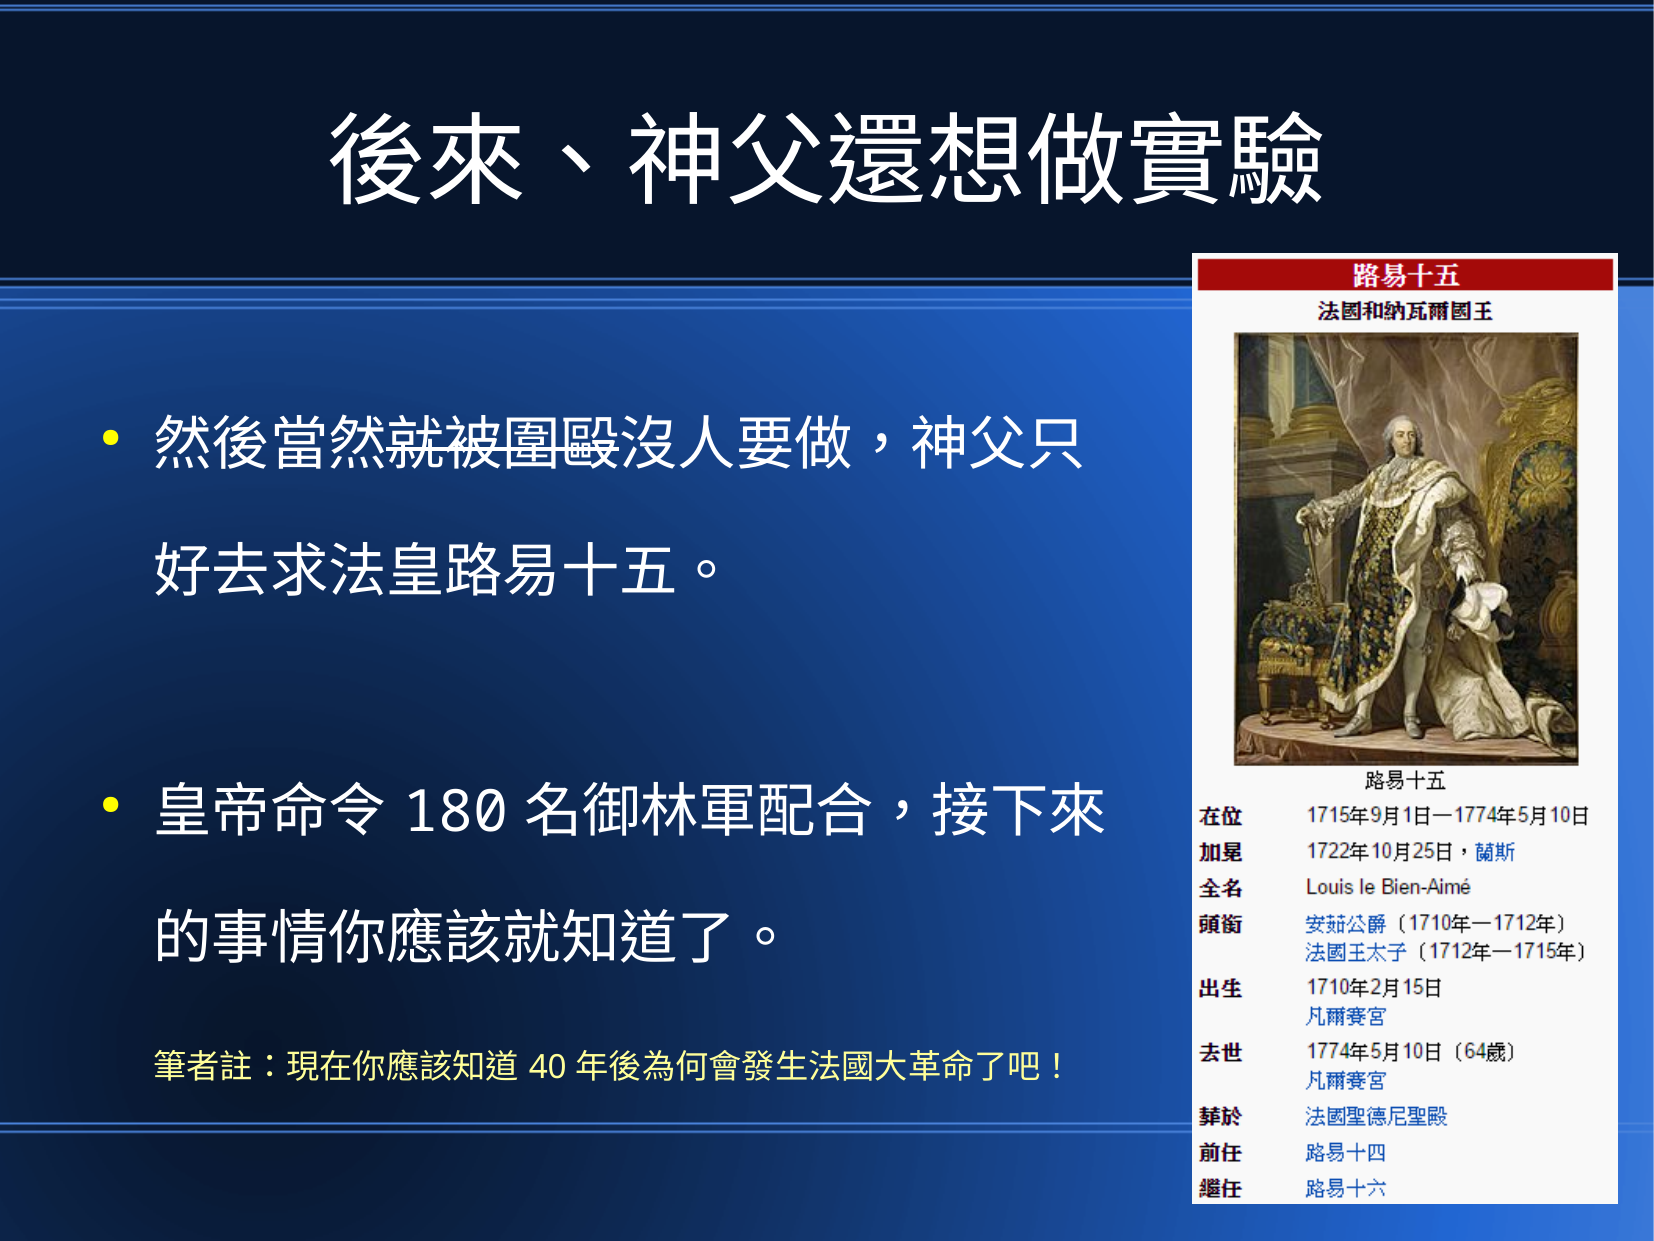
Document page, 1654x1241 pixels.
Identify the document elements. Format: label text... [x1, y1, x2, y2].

picture [0, 0, 1654, 1241]
list 然後當然就被圍毆沒人要做，神父只好去求法皇路易十五。 皇帝命令180名御林軍配合，接下來的事情你應該就知道了。 [82, 355, 1123, 1241]
title 後來、神父還想做實驗 [82, 49, 1571, 257]
text_box 筆者註：現在你應該知道40年後為何會發生法國大革命了吧！ [153, 1015, 1087, 1074]
